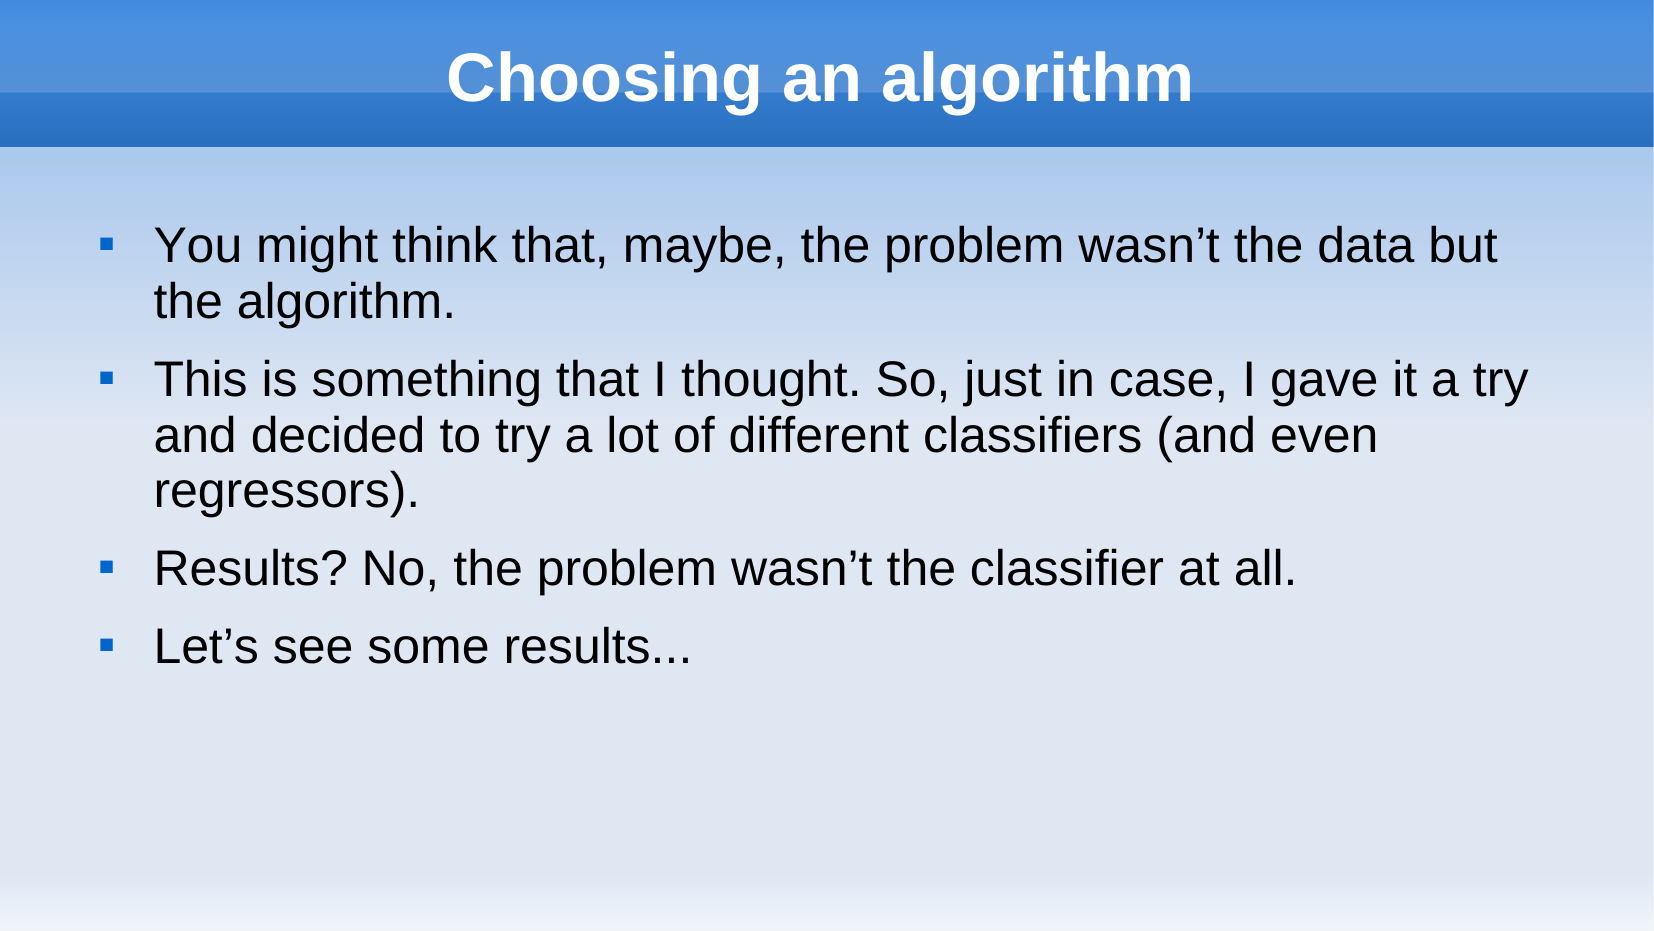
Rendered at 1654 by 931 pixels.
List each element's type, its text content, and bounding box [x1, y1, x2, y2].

title Choosing an algorithm [76, 0, 1565, 156]
list You might think that, maybe, the problem wasn’t the data but the algorithm. This is something that I thought. So, just in case, I gave it a try and decided to try a lot of different classifiers (and even regressors). Results? No, the problem wasn’t the classifier at all. Let’s see some results... [82, 217, 1571, 832]
picture [0, 0, 1654, 931]
